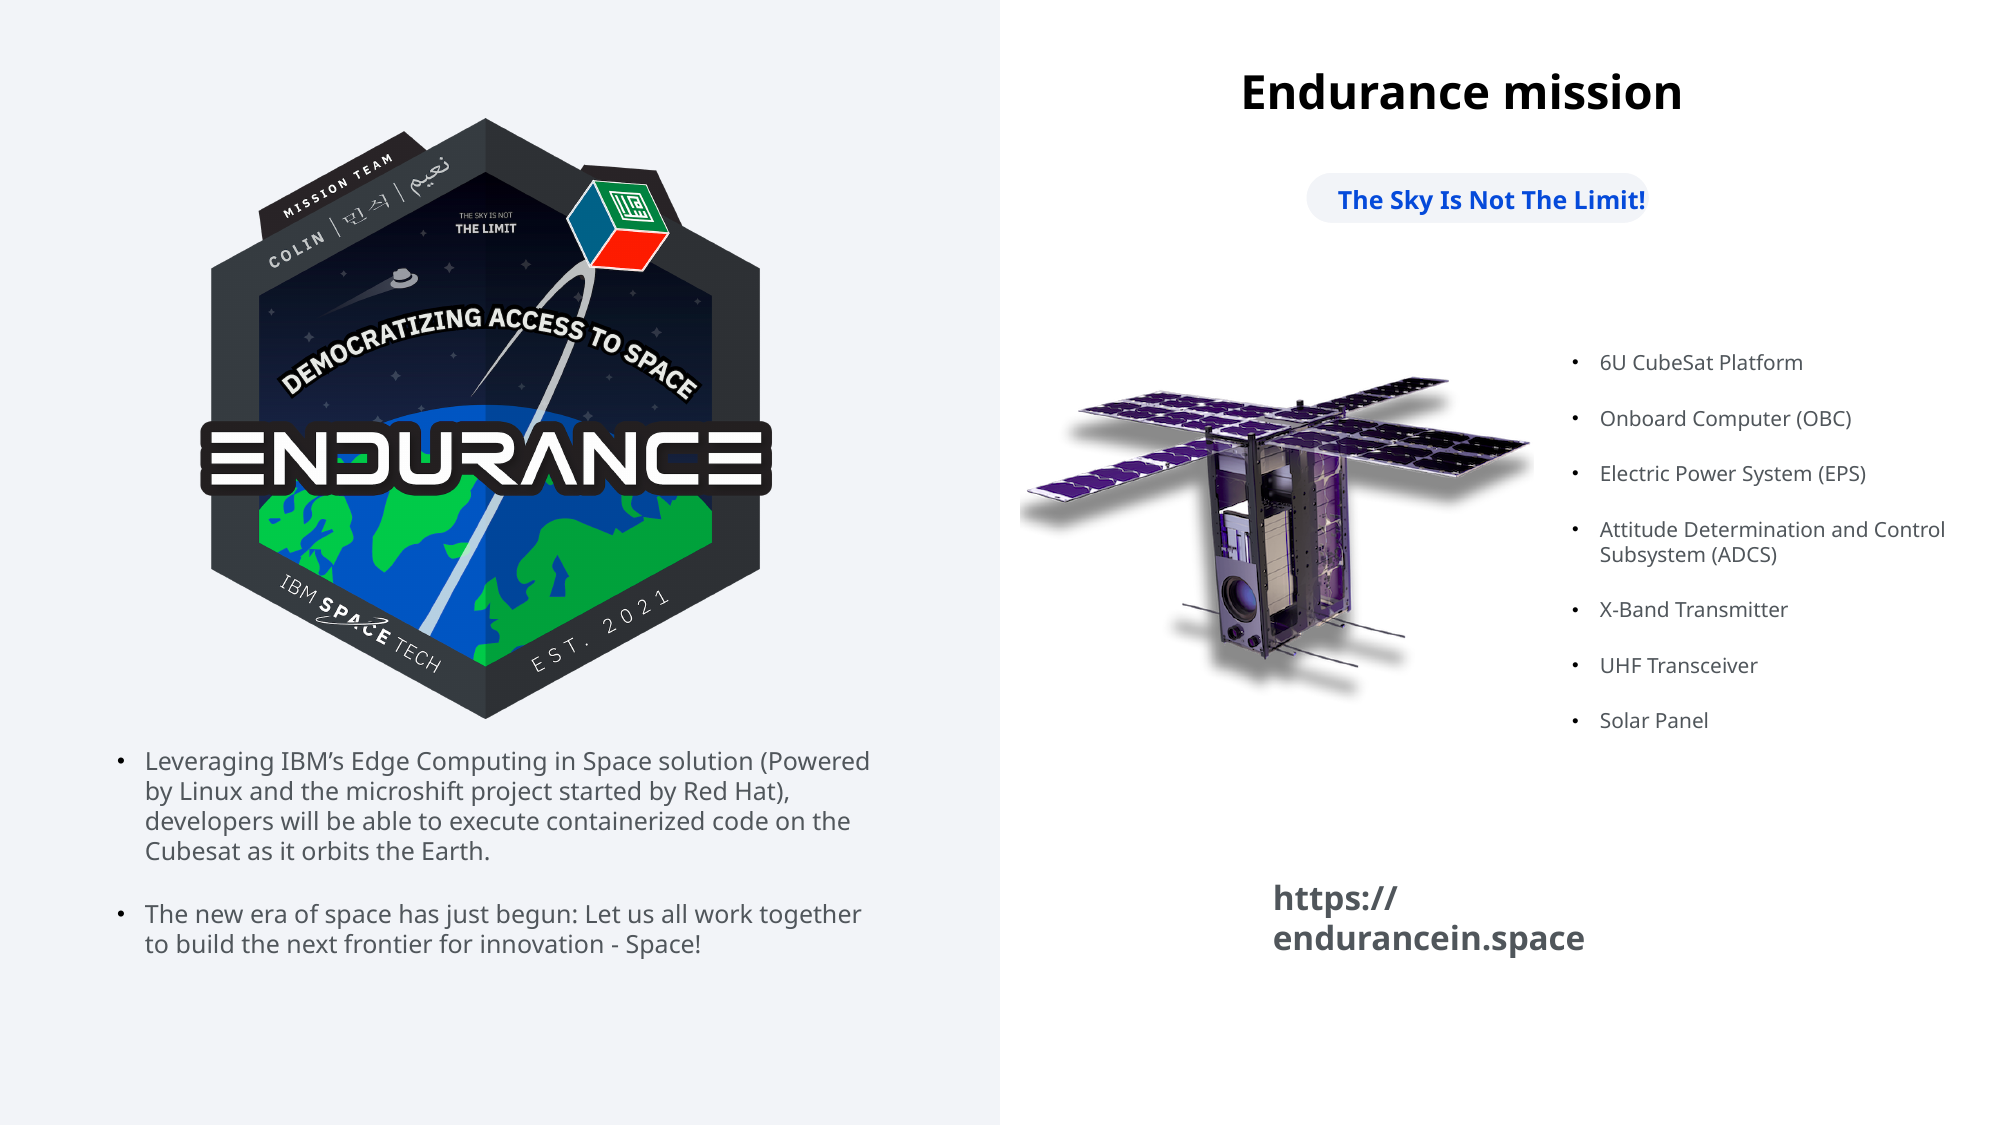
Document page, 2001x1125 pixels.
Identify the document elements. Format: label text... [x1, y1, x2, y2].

picture [195, 118, 781, 720]
text_box The Sky Is Not The Limit! [1323, 176, 1740, 218]
text_box [1304, 171, 1642, 225]
picture [1020, 374, 1534, 706]
text_box Endurance mission [1225, 54, 1725, 141]
text_box Leveraging IBM’s Edge Computing in Space solution (Powered by Linux and the microshift project started by Red Hat), developers will be able to execute containerized code on the Cubesat as it orbits the Earth. [102, 738, 915, 816]
text_box https://endurancein.space [1230, 870, 1726, 931]
text_box 6U CubeSat Platform Onboard Computer (OBC) Electric Power System (EPS) Attitude Determination and Control Subsystem (ADCS) X-Band Transmitter UHF Transceiver Solar Panel [1557, 342, 2000, 421]
text_box The new era of space has just begun: Let us all work together to build the next frontier for innovation - Space! [102, 891, 898, 975]
